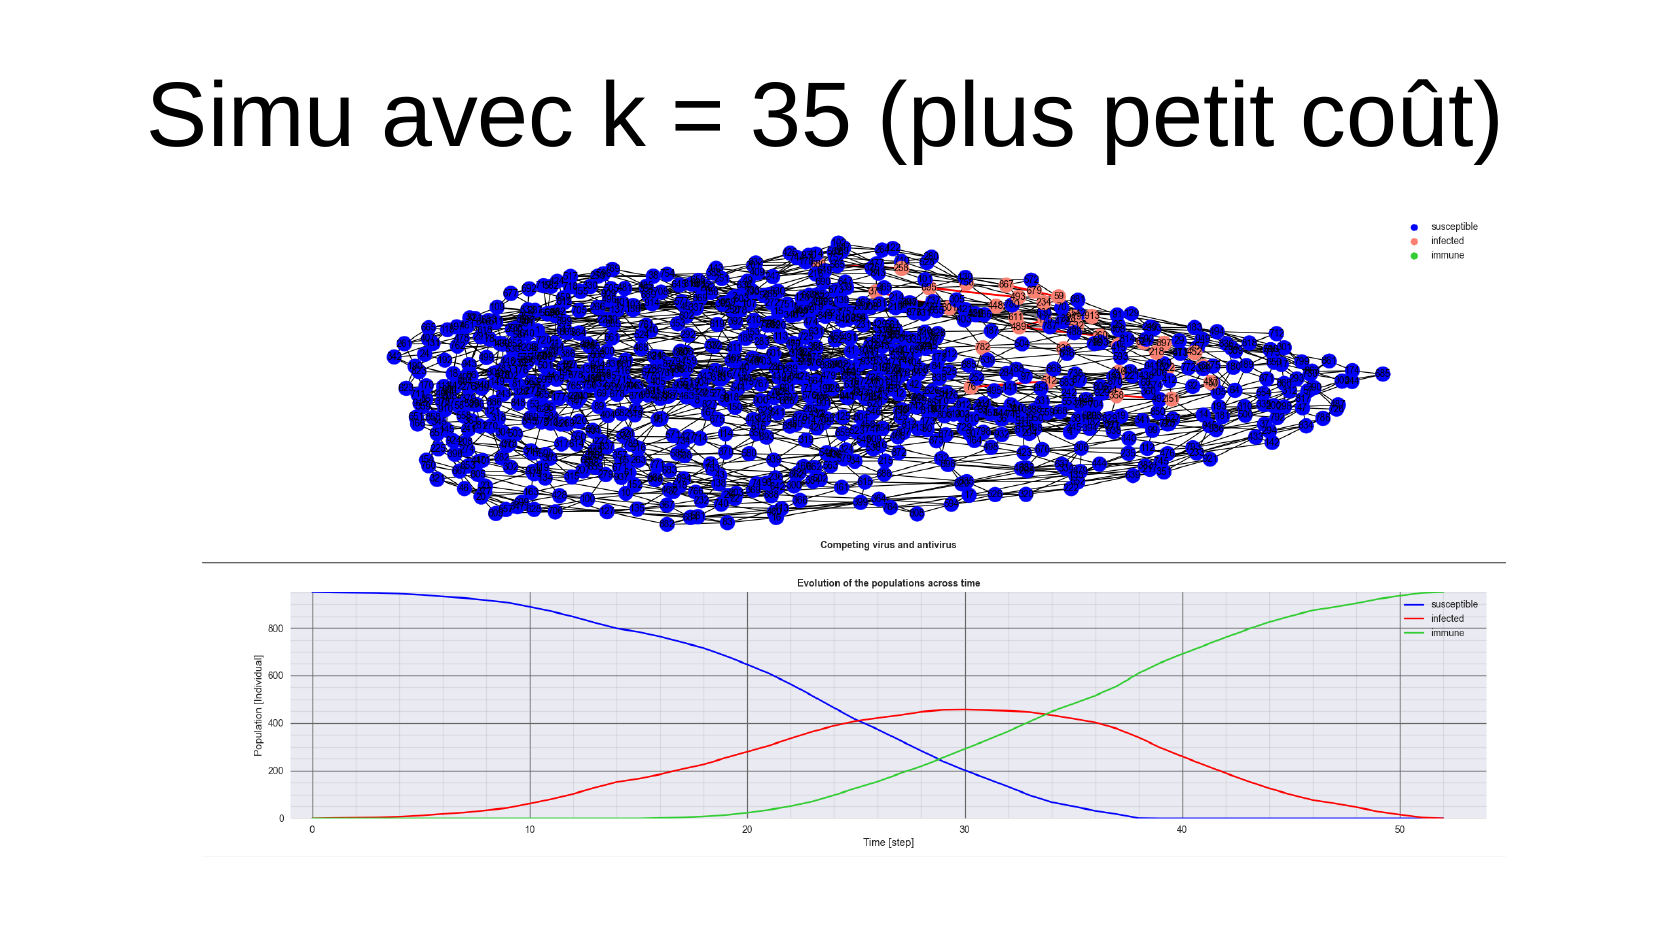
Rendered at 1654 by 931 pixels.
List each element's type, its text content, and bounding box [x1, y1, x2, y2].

picture [202, 207, 1506, 857]
title Simu avec k = 35 (plus petit coût) [82, 37, 1571, 193]
